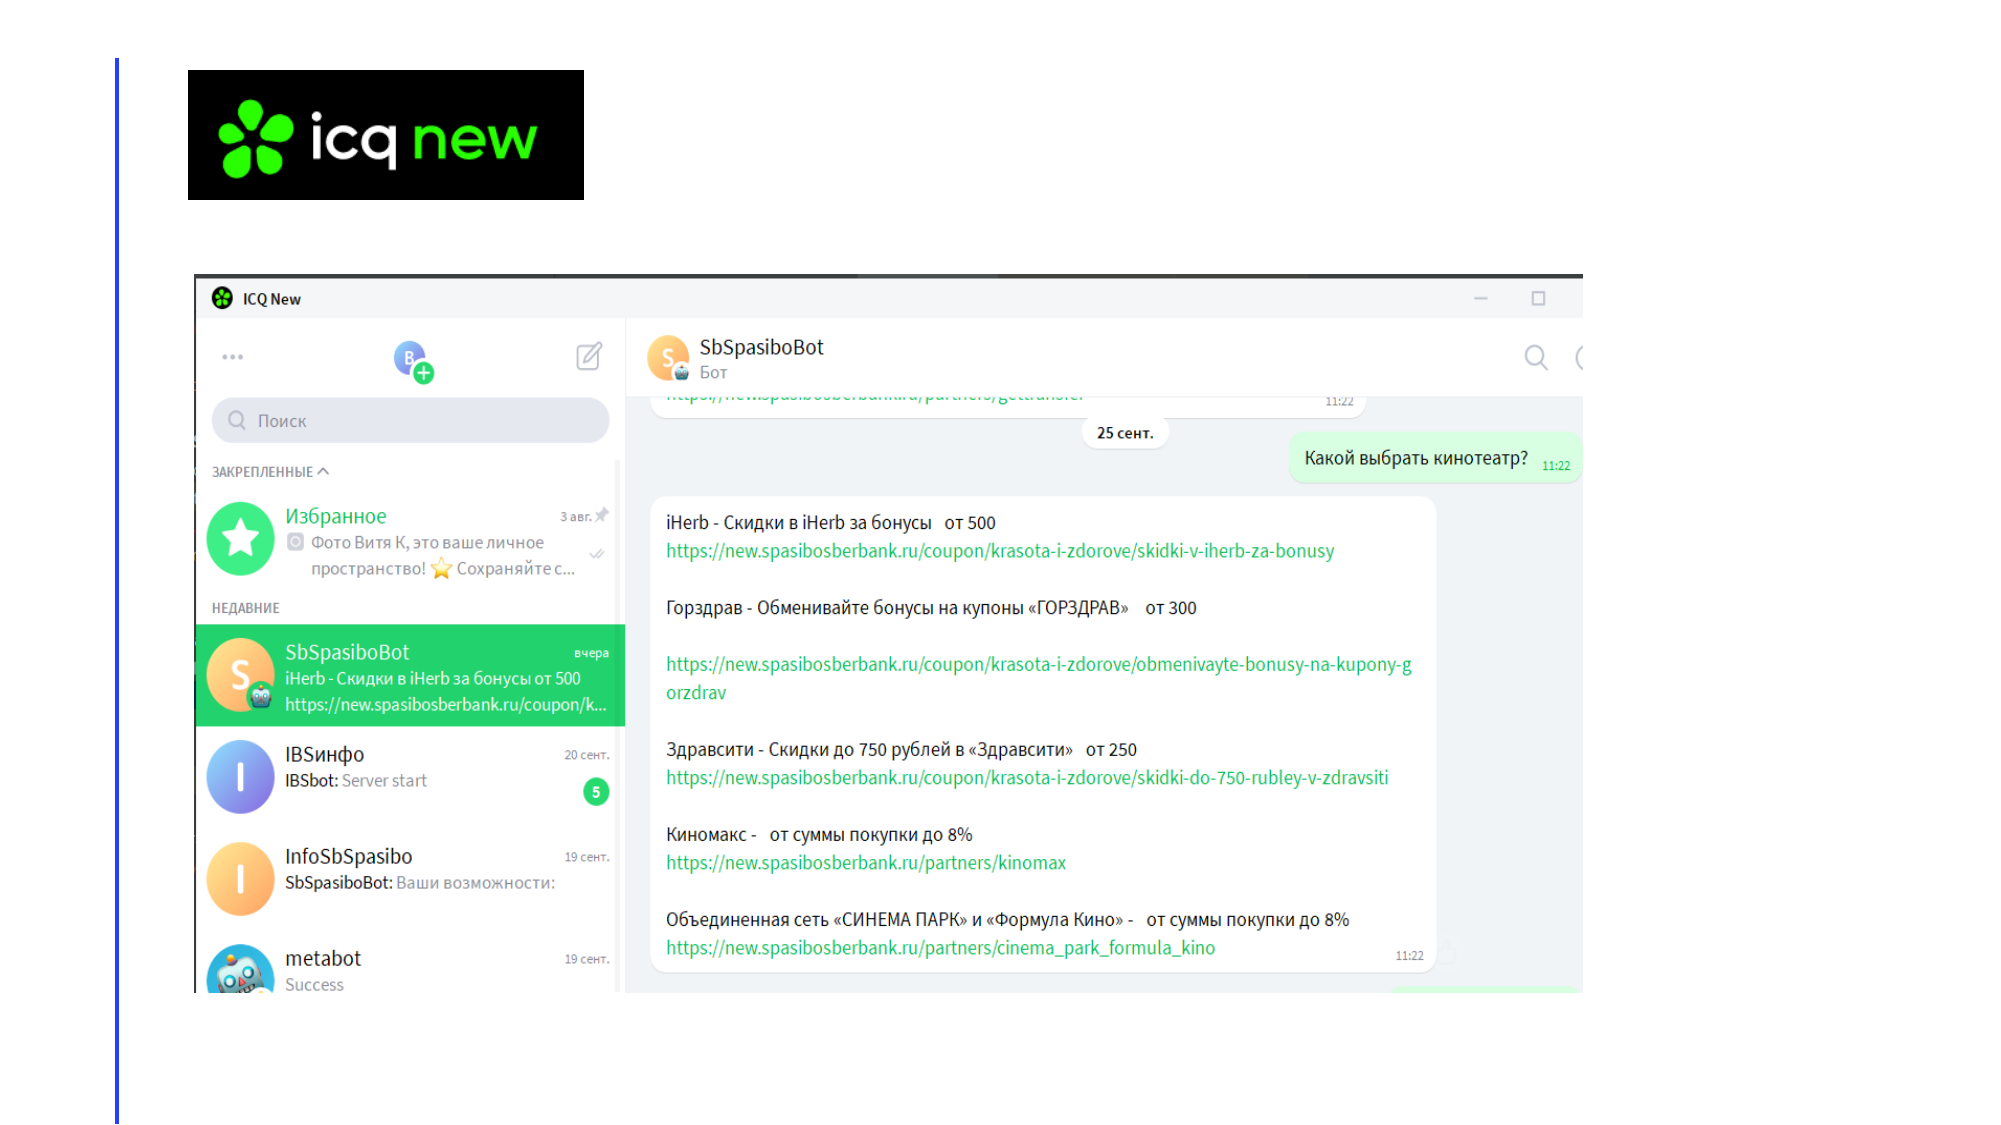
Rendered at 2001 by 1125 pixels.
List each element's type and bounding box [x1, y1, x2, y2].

picture [194, 274, 1583, 993]
picture [188, 70, 584, 200]
